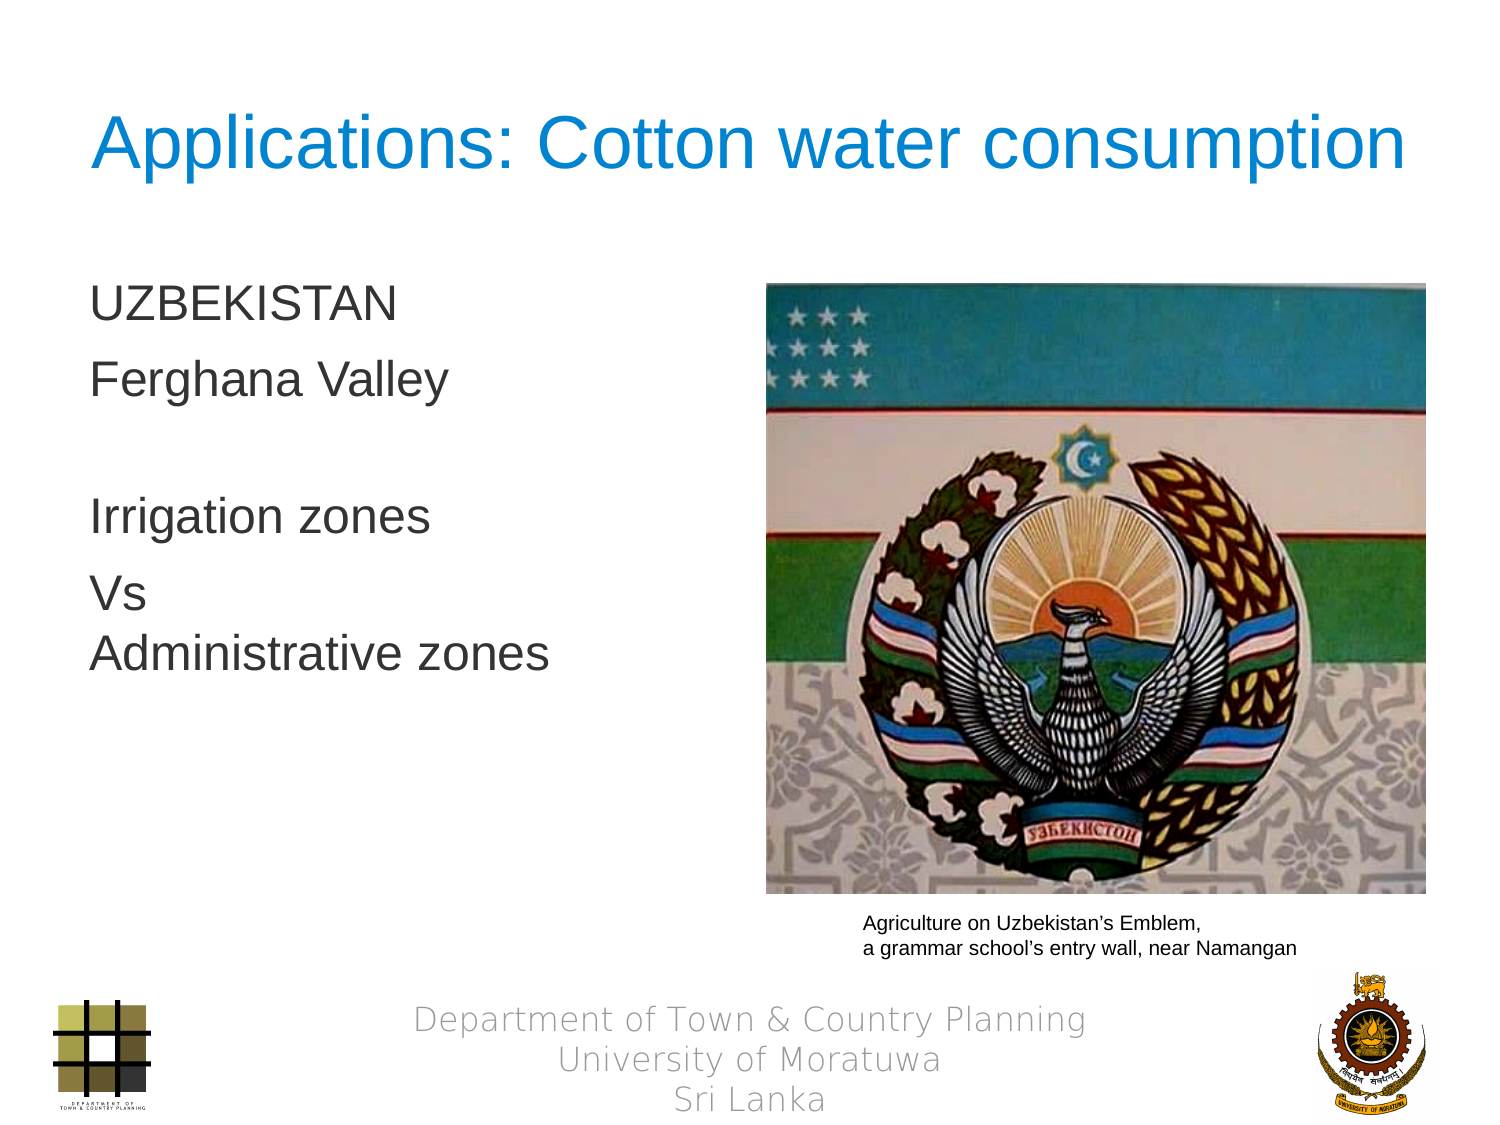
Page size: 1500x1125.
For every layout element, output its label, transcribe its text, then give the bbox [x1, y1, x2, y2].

picture [53, 1000, 151, 1110]
list UZBEKISTAN Ferghana Valley Irrigation zones Vs Administrative zones [75, 262, 734, 916]
picture [766, 283, 1426, 894]
text_box Agriculture on Uzbekistan’s Emblem, a grammar school’s entry wall, near Namangan [848, 901, 1319, 968]
title Applications: Cotton water consumption [75, 45, 1426, 233]
picture [1312, 966, 1435, 1125]
